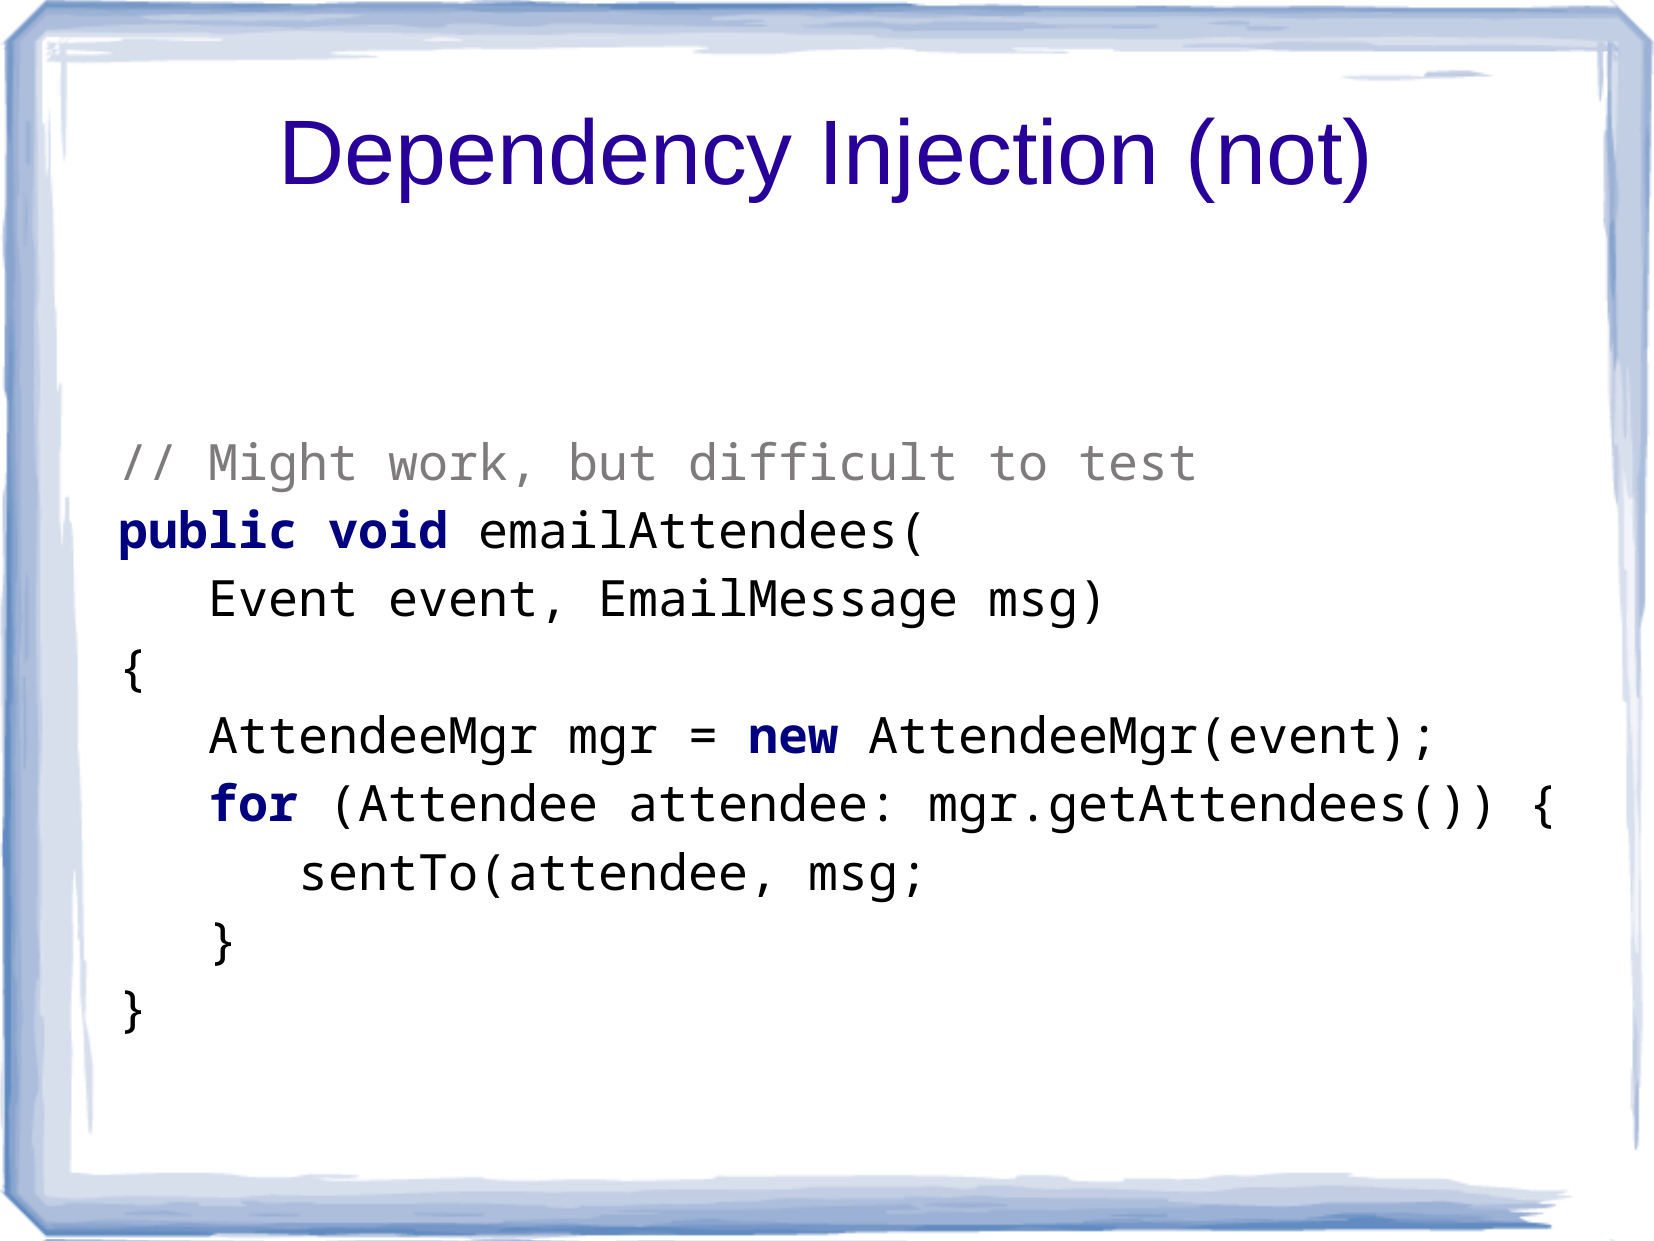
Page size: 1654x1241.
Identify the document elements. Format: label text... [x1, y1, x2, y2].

picture [0, 0, 1654, 1241]
title Dependency Injection (not) [82, 49, 1571, 257]
subtitle // Might work, but difficult to test public void emailAttendees( Event event, EmailMessage msg) { AttendeeMgr mgr = new AttendeeMgr(event); for (Attendee attendee: mgr.getAttendees()) { sentTo(attendee, msg; } } [118, 332, 1571, 1136]
